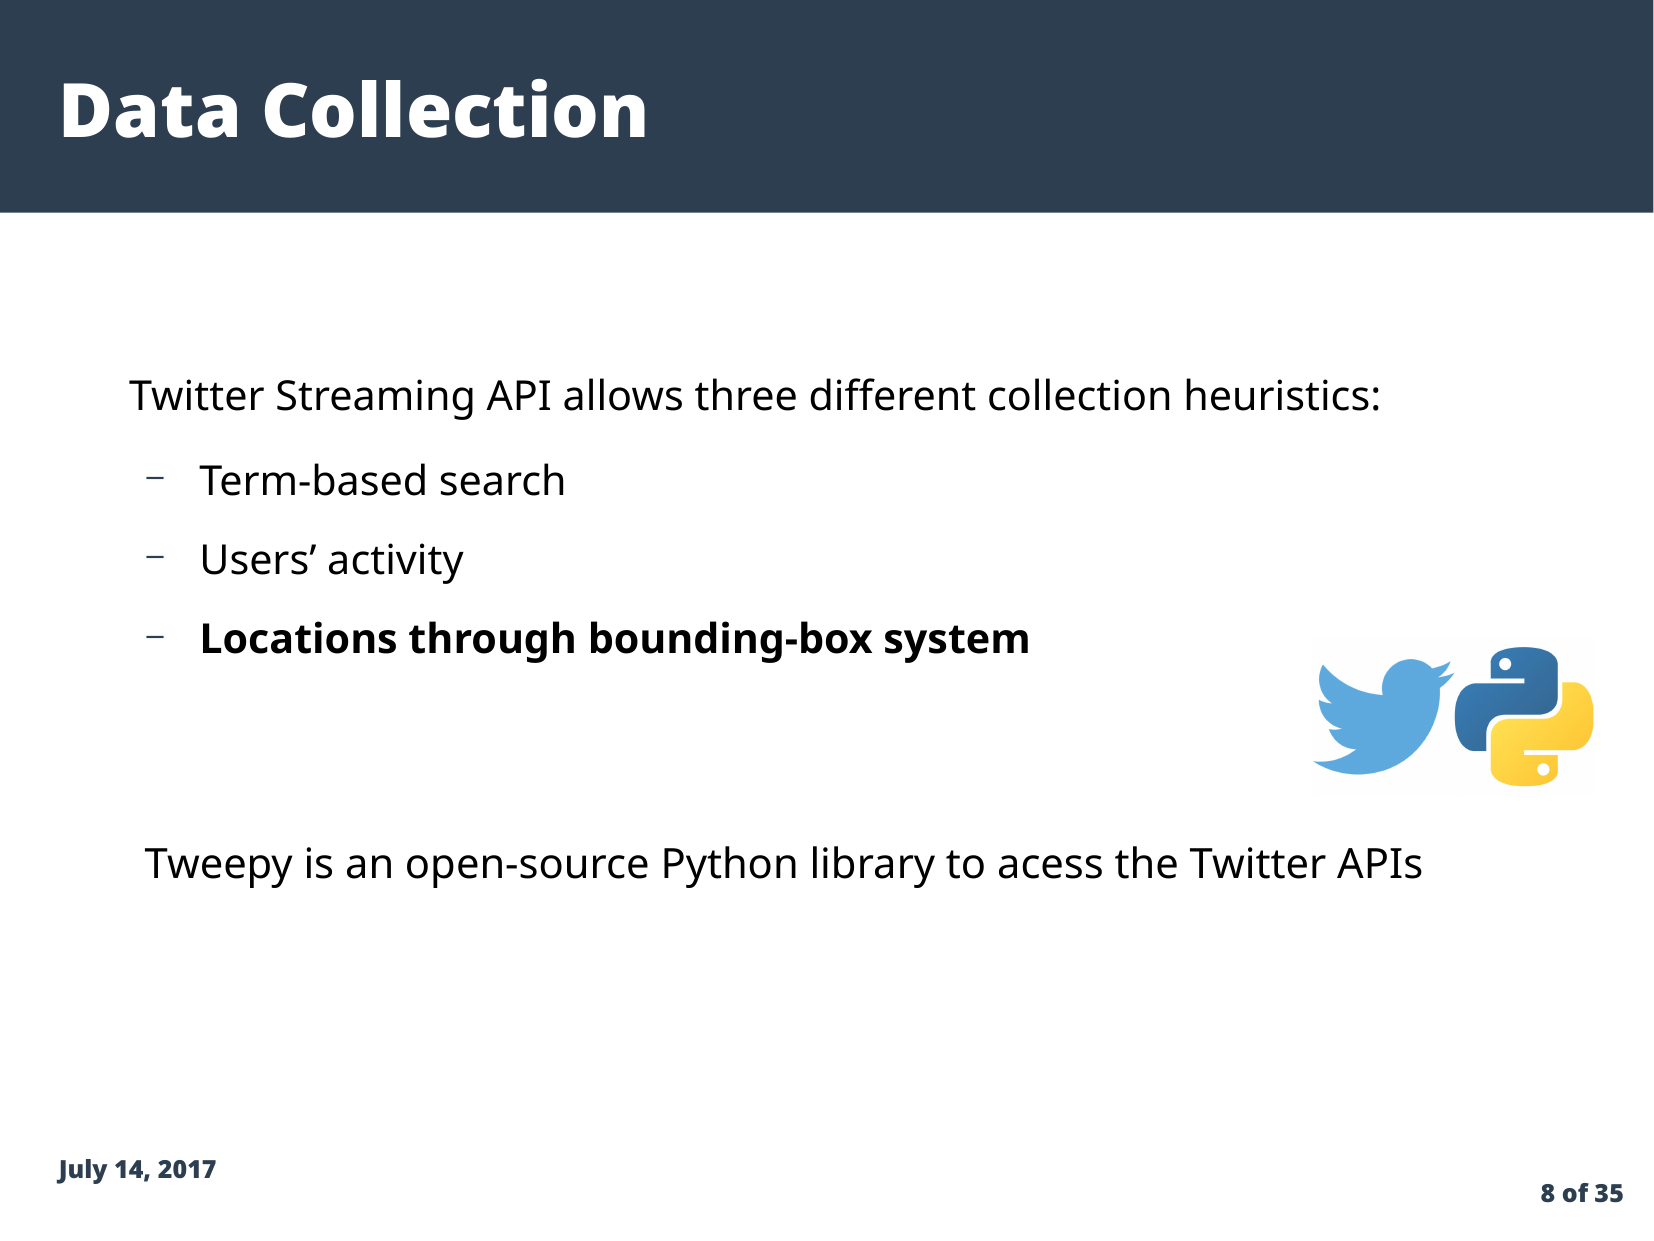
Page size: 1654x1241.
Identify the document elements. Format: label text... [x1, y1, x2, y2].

list Twitter Streaming API allows three different collection heuristics: Term-based search Users’ activity Locations through bounding-box system [59, 366, 1595, 668]
picture [1312, 637, 1595, 797]
title Data Collection [59, 29, 1595, 187]
text_box Tweepy is an open-source Python library to acess the Twitter APIs [129, 826, 1548, 939]
